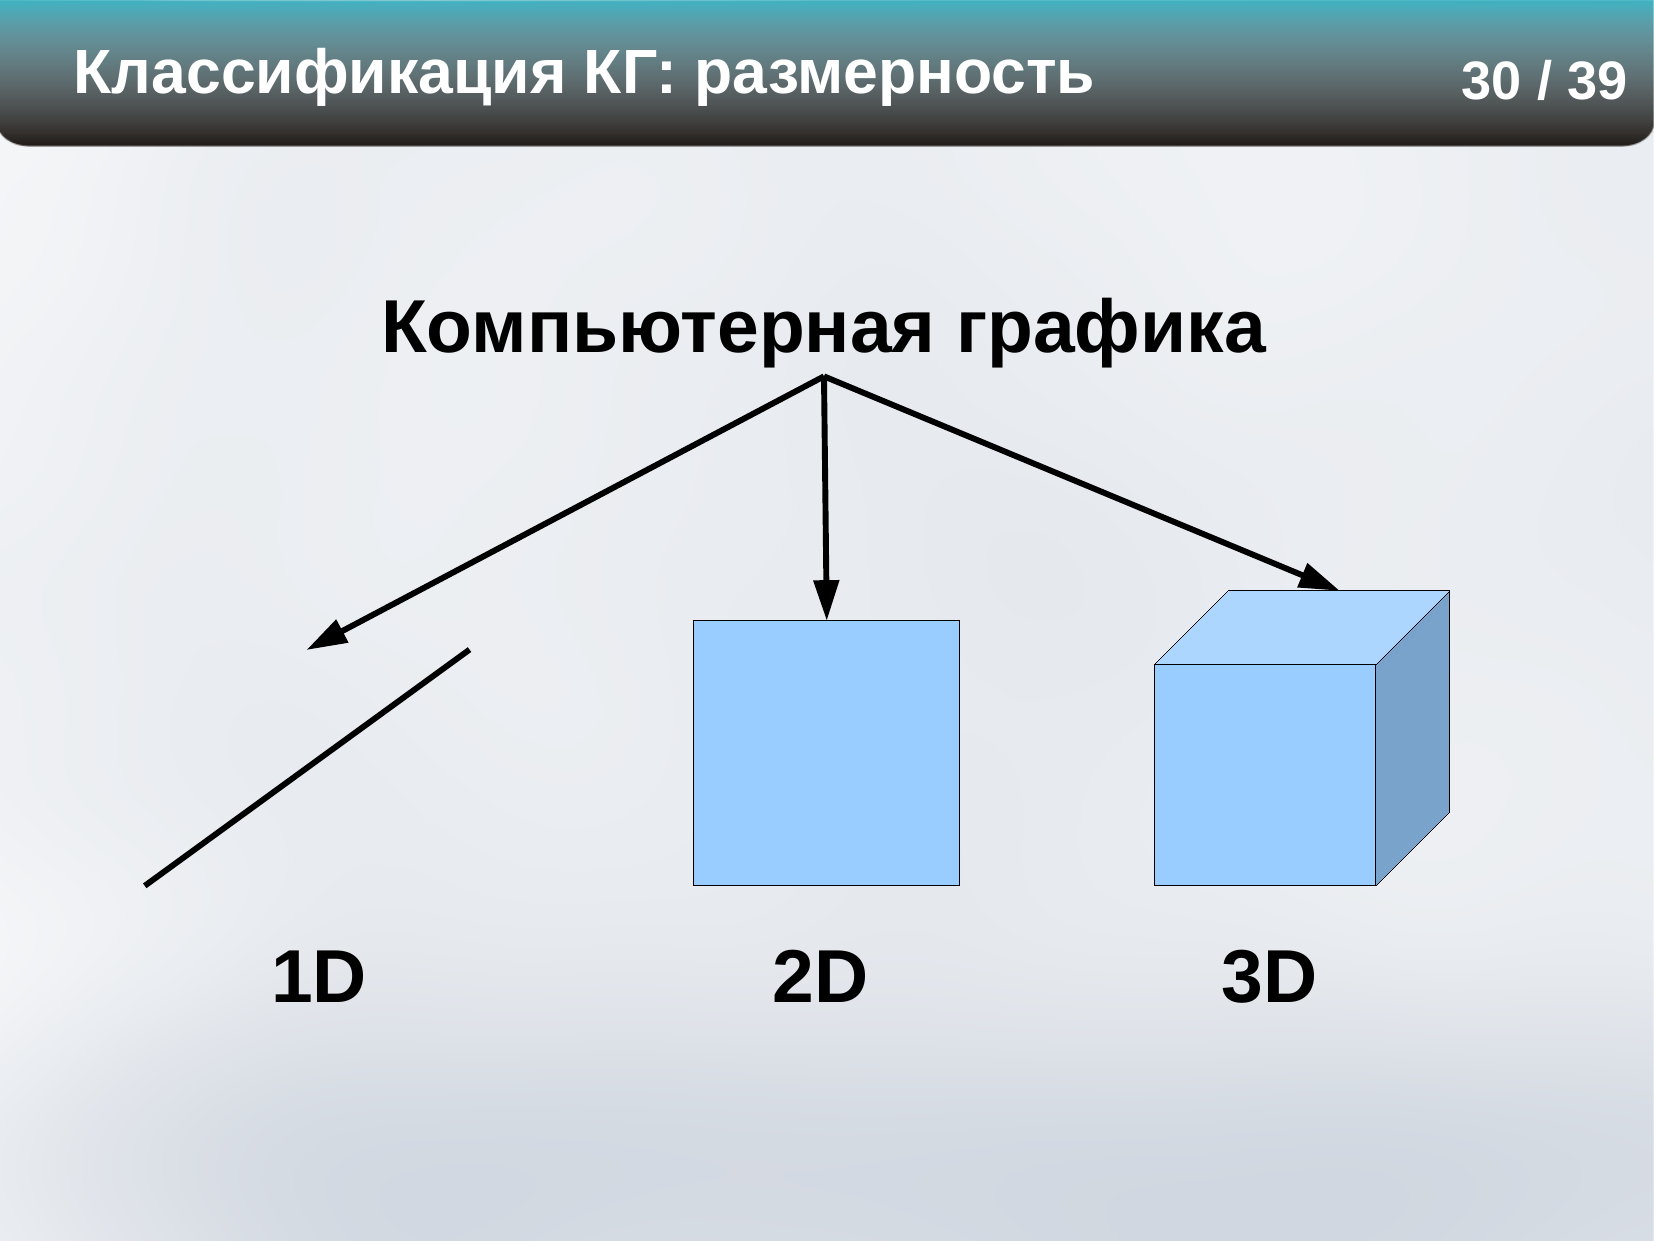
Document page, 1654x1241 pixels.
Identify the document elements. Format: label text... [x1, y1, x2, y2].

text_box [1154, 590, 1450, 886]
text_box 2D [688, 927, 954, 1026]
text_box 1D [186, 927, 452, 1027]
text_box 3D [1136, 927, 1403, 1027]
text_box <number> / 39 [1446, 42, 1654, 179]
text_box Классификация КГ: размерность [59, 29, 1182, 115]
text_box Компьютерная графика [366, 277, 1282, 377]
picture [0, 0, 1654, 1241]
text_box [693, 620, 960, 886]
